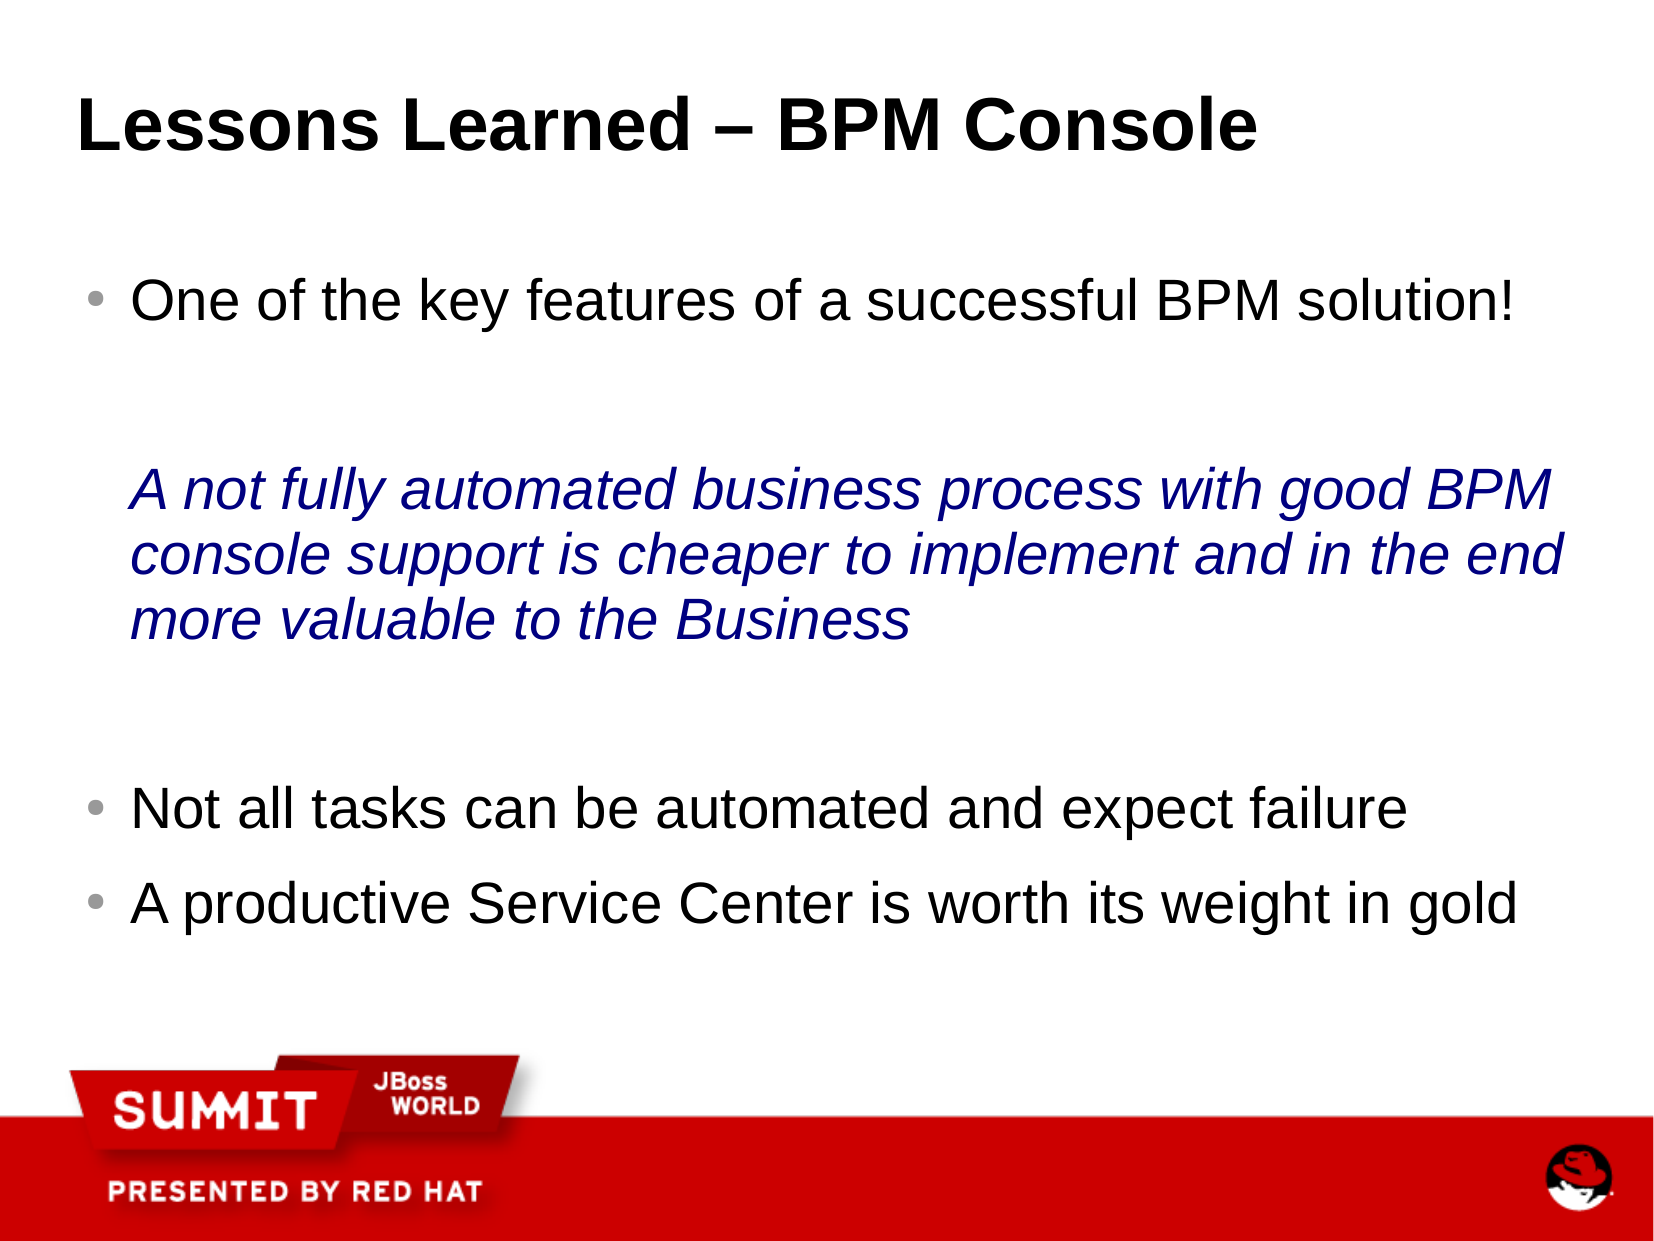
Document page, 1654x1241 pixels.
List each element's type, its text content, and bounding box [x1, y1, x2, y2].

list One of the key features of a successful BPM solution! A not fully automated business process with good BPM console support is cheaper to implement and in the end more valuable to the Business Not all tasks can be automated and expect failure A productive Service Center is worth its weight in gold [70, 267, 1571, 1038]
title Lessons Learned – BPM Console [76, 45, 1565, 204]
picture [0, 1043, 1654, 1241]
